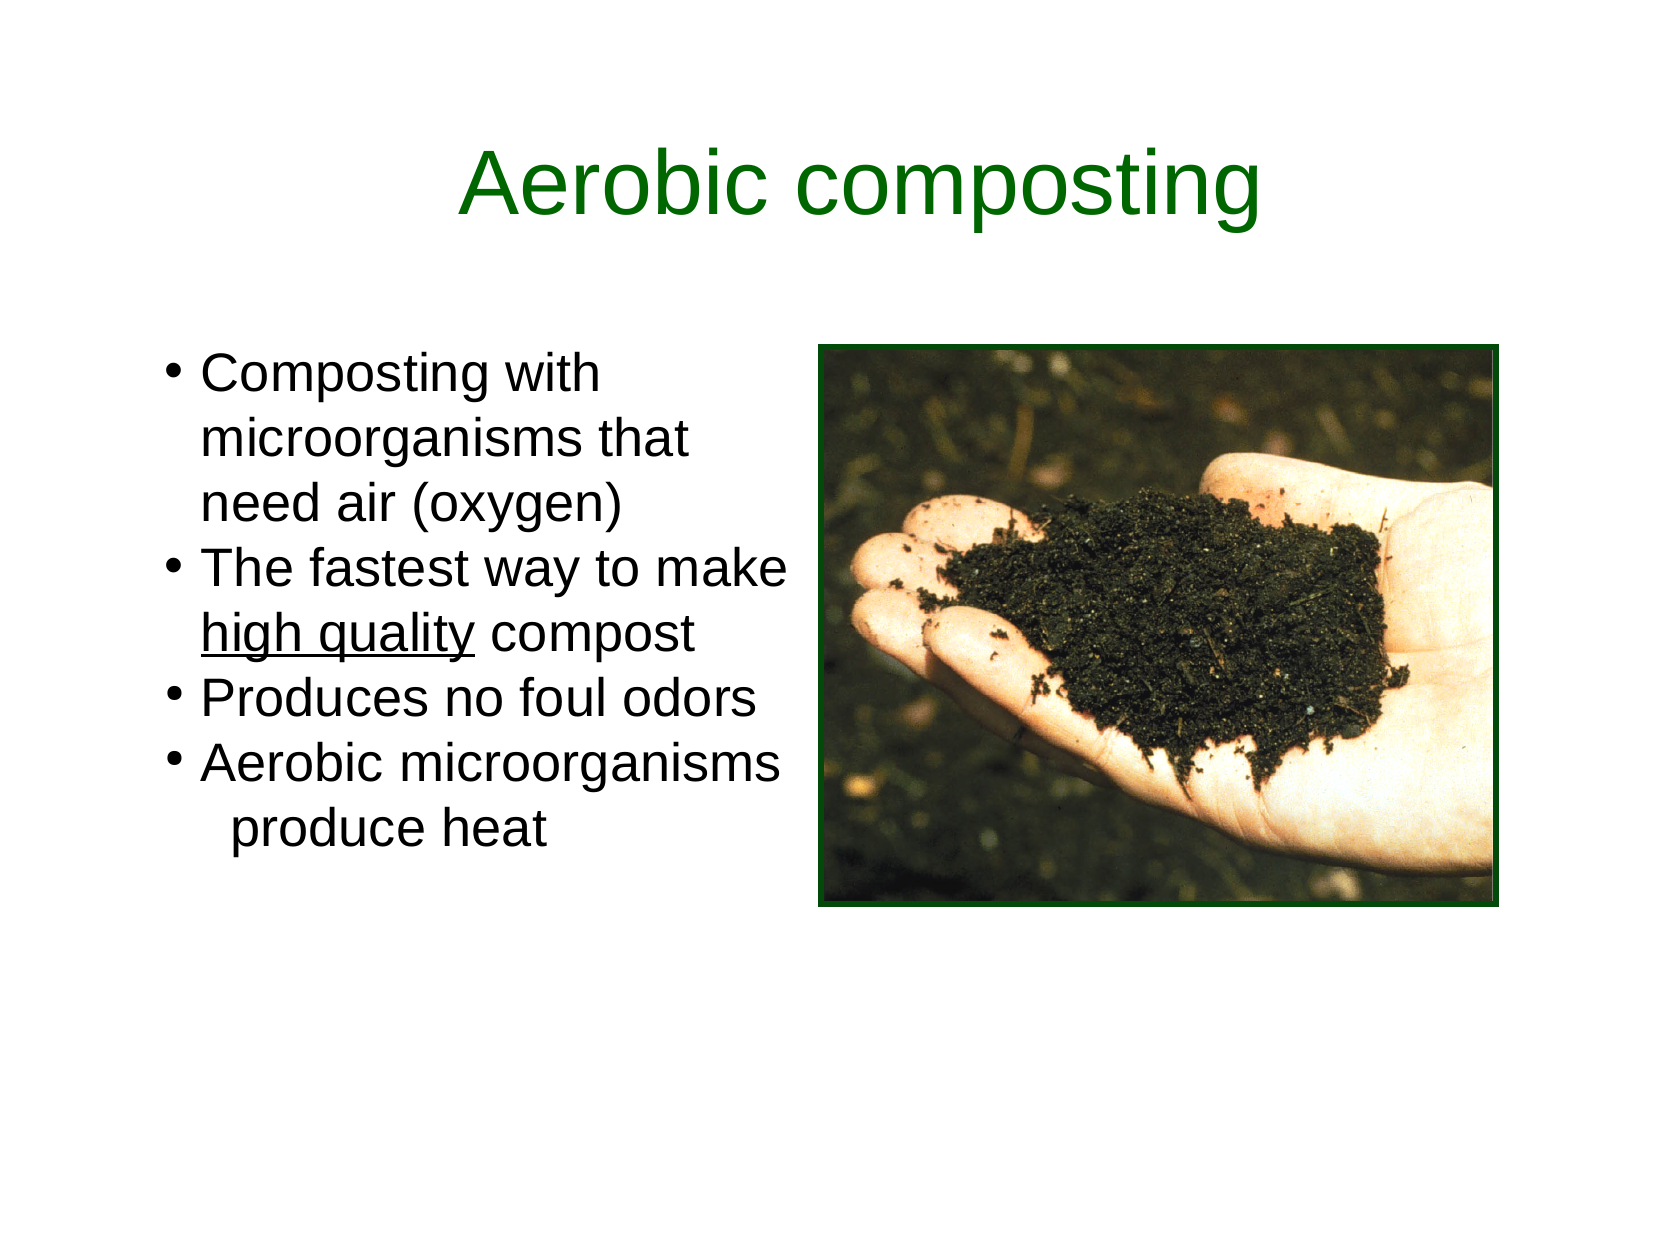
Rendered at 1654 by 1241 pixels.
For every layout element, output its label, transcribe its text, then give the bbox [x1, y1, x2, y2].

picture [823, 349, 1493, 901]
title Aerobic composting [206, 68, 1482, 287]
text_box Composting with microorganisms that need air (oxygen) The fastest way to make high quality compost Produces no foul odors Aerobic microorganisms produce heat [149, 329, 829, 865]
